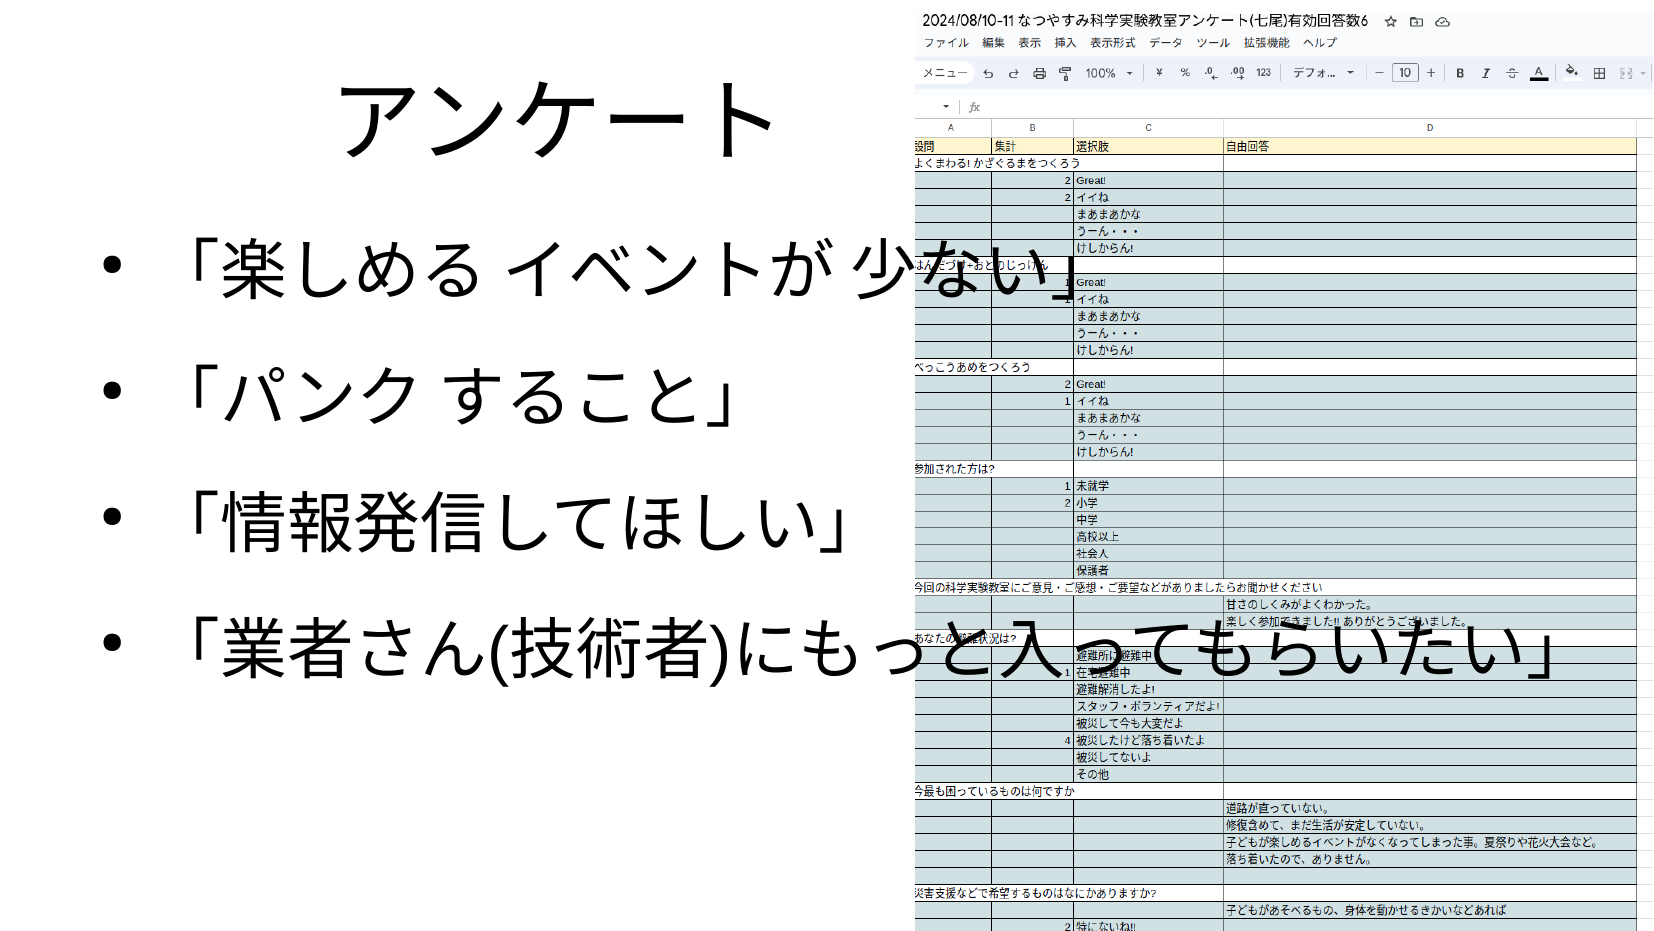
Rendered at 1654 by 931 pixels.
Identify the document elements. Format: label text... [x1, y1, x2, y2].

title アンケート [82, 37, 1034, 193]
list 「楽しめる イベントが 少ない」 「パンク すること」 「情報発信してほしい」 「業者さん(技術者)にもっと入ってもらいたい」 [82, 217, 1595, 758]
picture [915, 14, 1654, 931]
